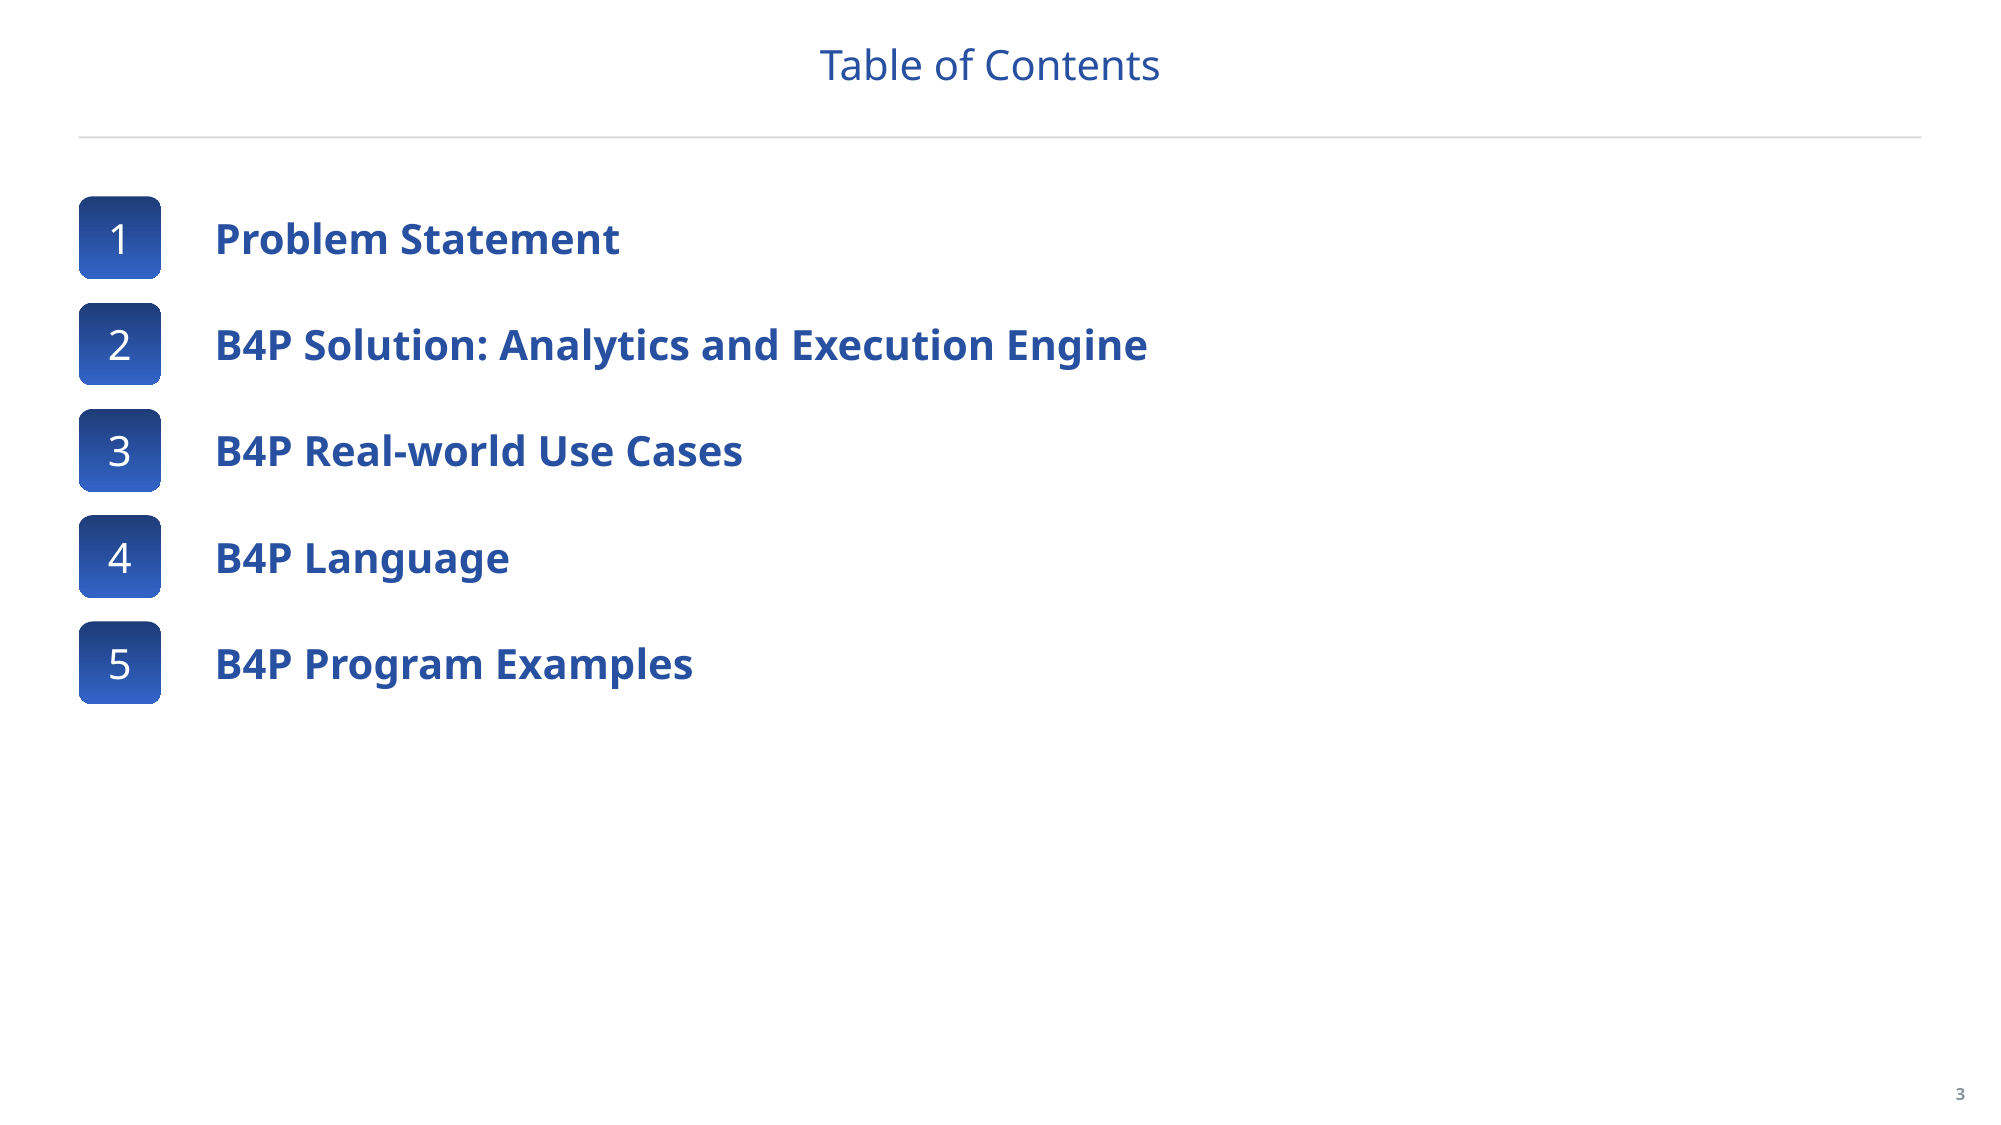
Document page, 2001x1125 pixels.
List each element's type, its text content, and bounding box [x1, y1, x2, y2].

text_box 2 [78, 302, 162, 386]
text_box 4 [78, 515, 162, 598]
text_box 3 [78, 408, 162, 492]
text_box B4P Language [208, 515, 1626, 598]
title Table of Contents [76, 31, 1920, 149]
text_box 1 [78, 196, 162, 279]
text_box B4P Program Examples [208, 621, 1626, 705]
text_box Problem Statement [208, 196, 1626, 279]
text_box B4P Real-world Use Cases [208, 408, 1626, 492]
text_box 5 [78, 621, 162, 705]
text_box B4P Solution: Analytics and Execution Engine [208, 302, 1626, 386]
